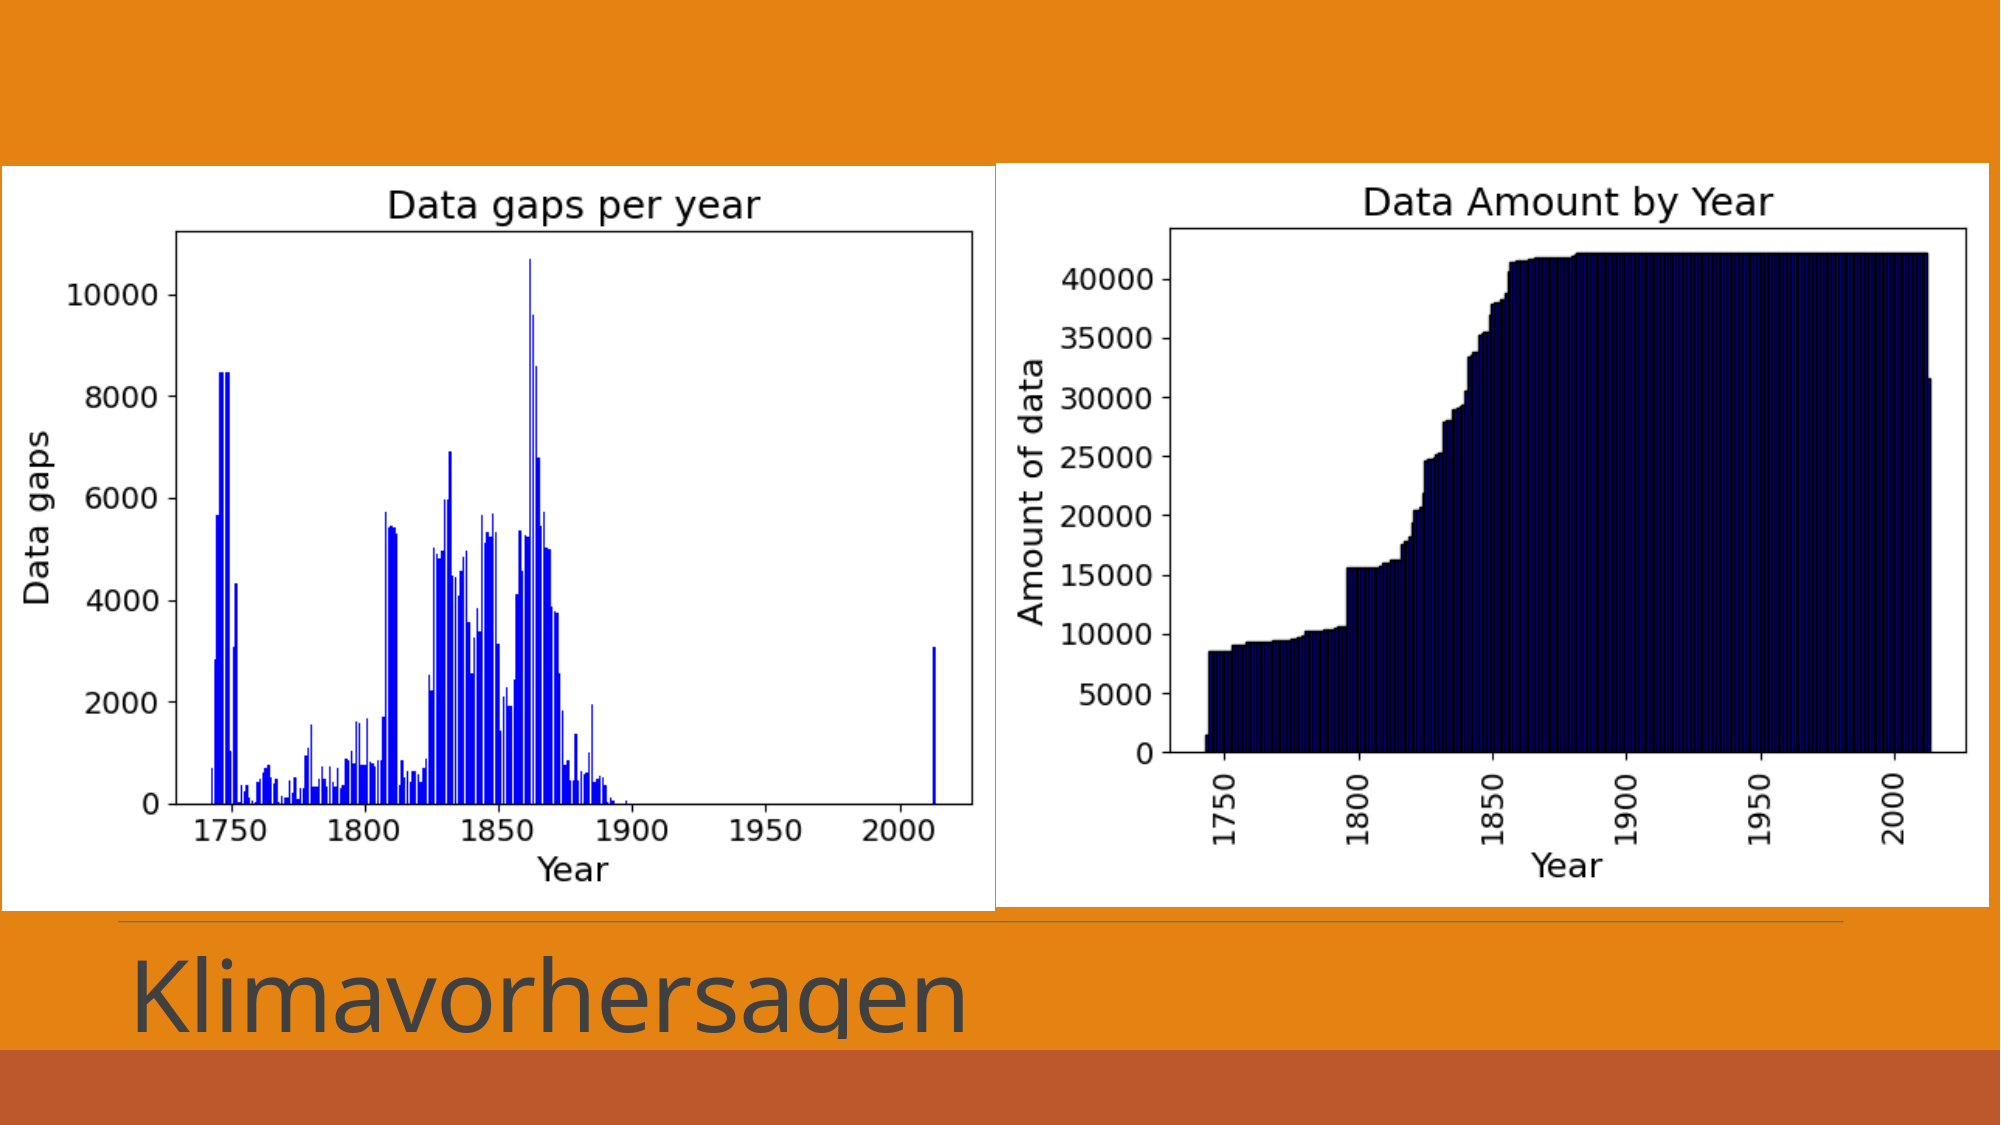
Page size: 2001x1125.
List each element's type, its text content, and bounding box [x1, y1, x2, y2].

text_box [0, 0, 2000, 1125]
title Klimavorhersagen [113, 887, 1904, 1039]
picture [996, 163, 1989, 908]
picture [2, 166, 995, 911]
